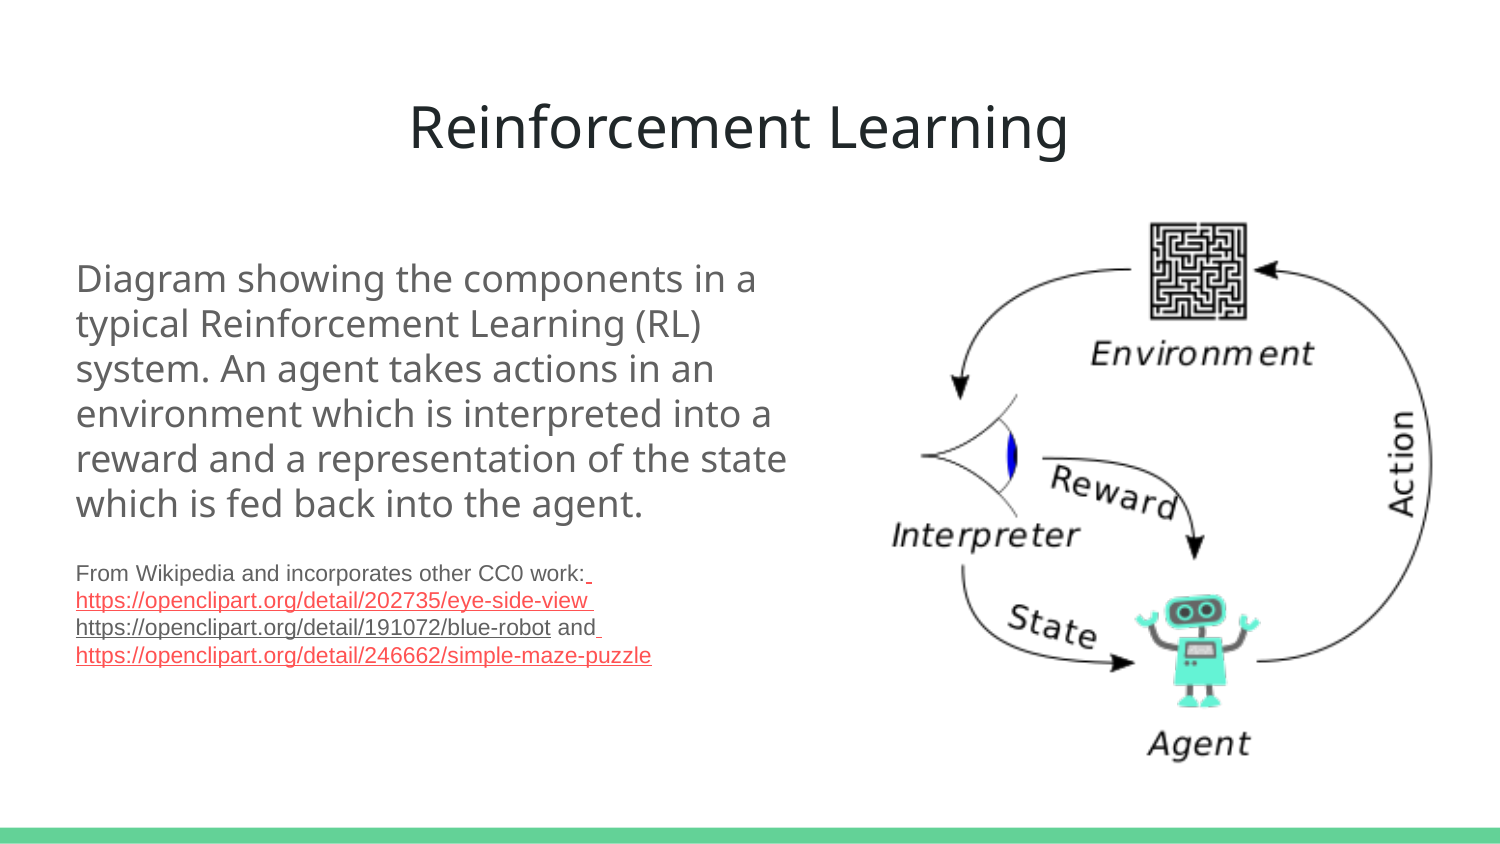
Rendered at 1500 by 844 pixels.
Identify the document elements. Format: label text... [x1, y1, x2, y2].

picture [873, 213, 1452, 773]
list Diagram showing the components in a typical Reinforcement Learning (RL) system. An agent takes actions in an environment which is interpreted into a reward and a representation of the state which is fed back into the agent. From Wikipedia and incorporates other CC0 work: https://openclipart.org/detail/202735/eye-side-view https://openclipart.org/detail/191072/blue-robot and https://openclipart.org/detail/246662/simple-maze-puzzle [60, 239, 817, 755]
title Reinforcement Learning [393, 74, 1431, 180]
